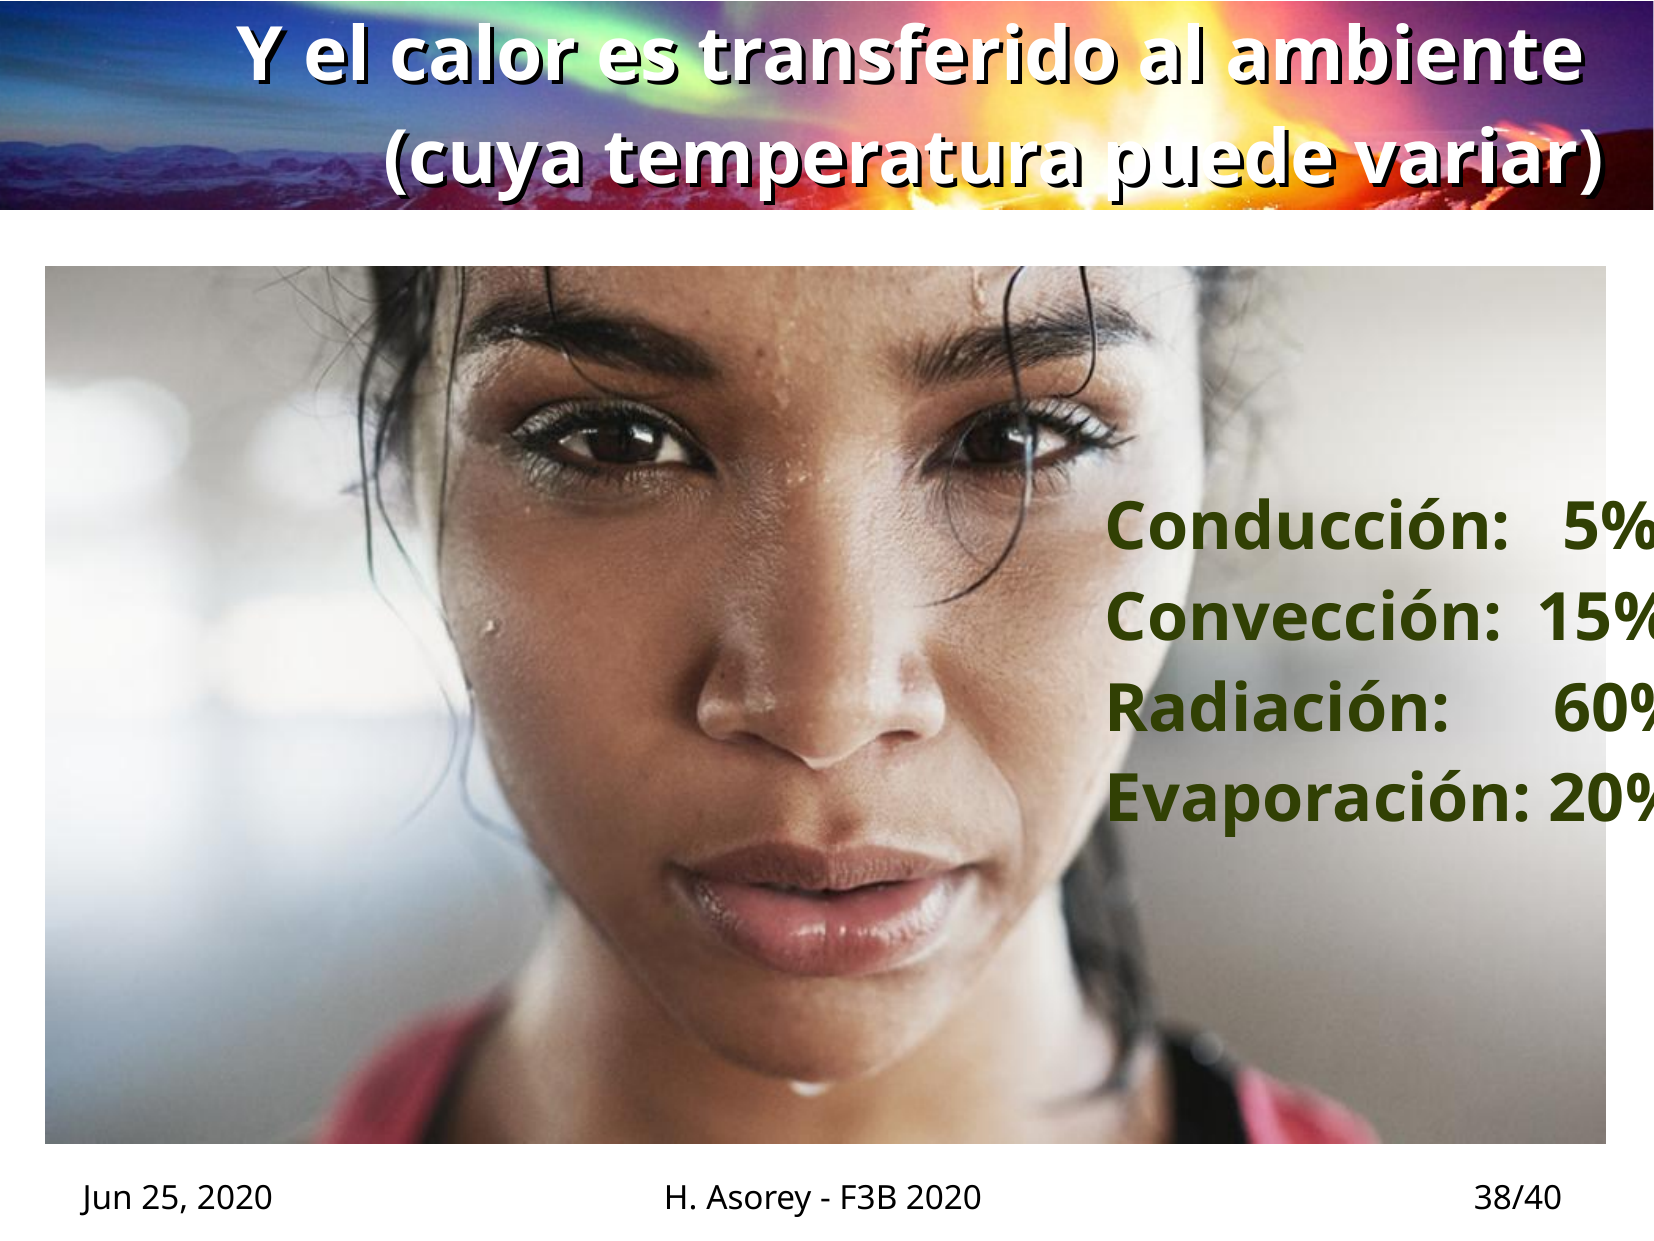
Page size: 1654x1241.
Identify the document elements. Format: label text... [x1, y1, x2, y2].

text_box Conducción: 5% Convección: 15% Radiación: 60% Evaporación: 20% [1090, 470, 1649, 811]
title Y el calor es transferido al ambiente (cuya temperatura puede variar) [45, 11, 1606, 195]
picture [0, 1, 1654, 210]
picture [45, 266, 1606, 1144]
